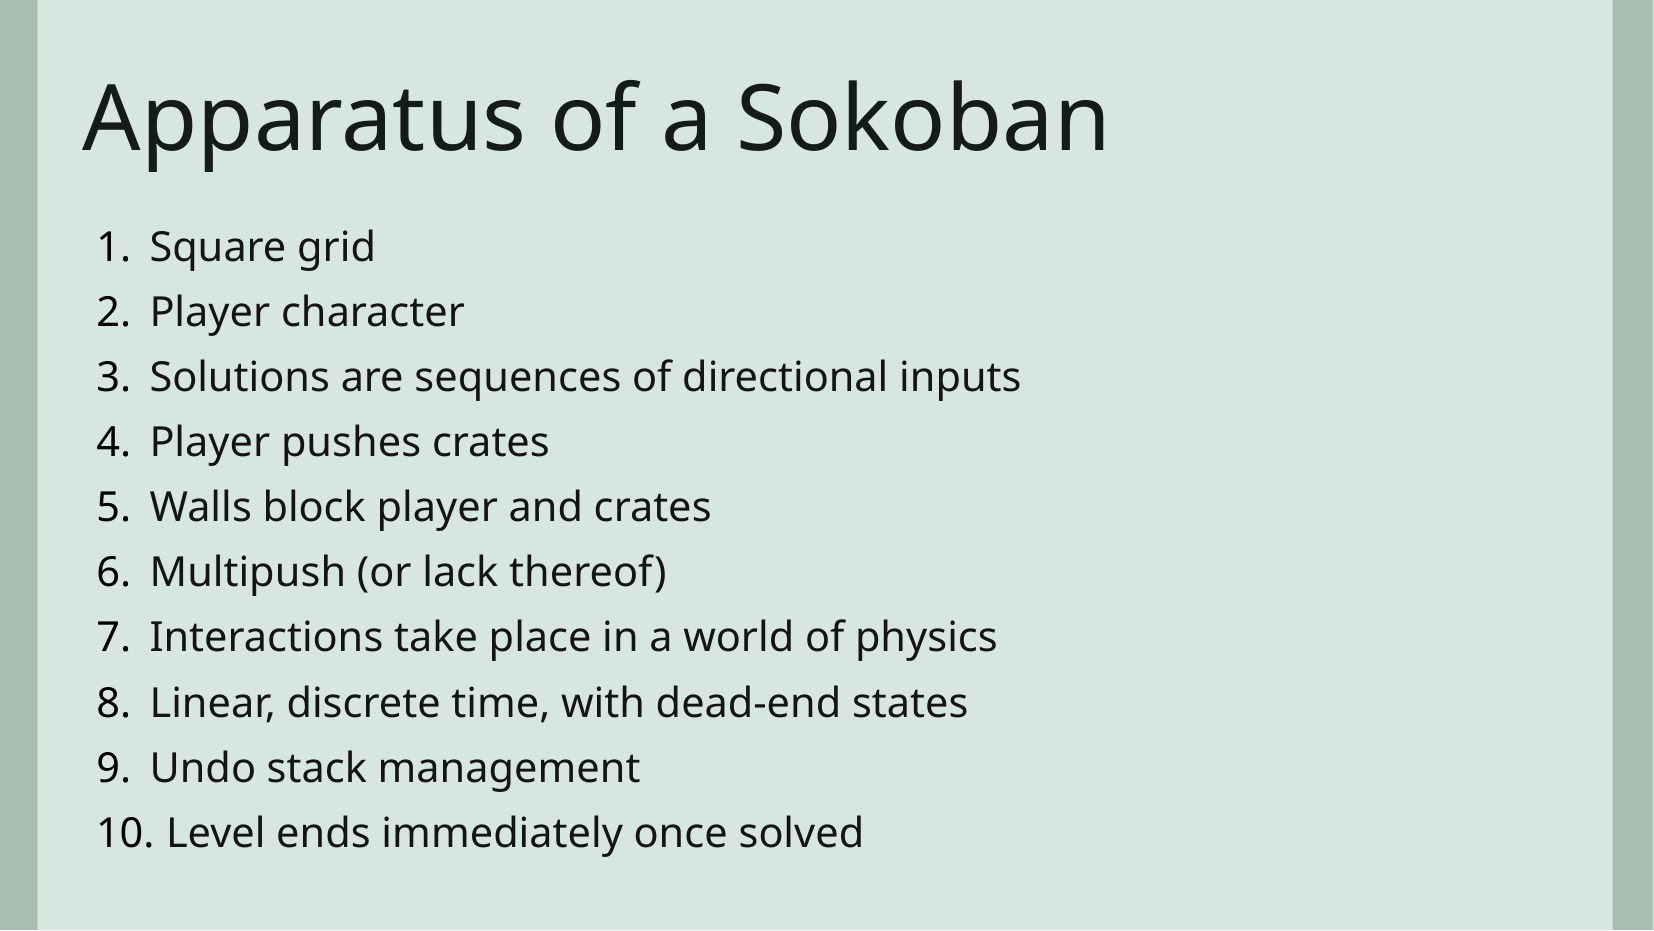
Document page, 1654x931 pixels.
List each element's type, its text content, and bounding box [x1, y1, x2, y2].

title Apparatus of a Sokoban [82, 37, 1576, 193]
list Square grid Player character Solutions are sequences of directional inputs Player pushes crates Walls block player and crates Multipush (or lack thereof) Interactions take place in a world of physics Linear, discrete time, with dead-end states Undo stack management Level ends immediately once solved [82, 217, 1613, 863]
